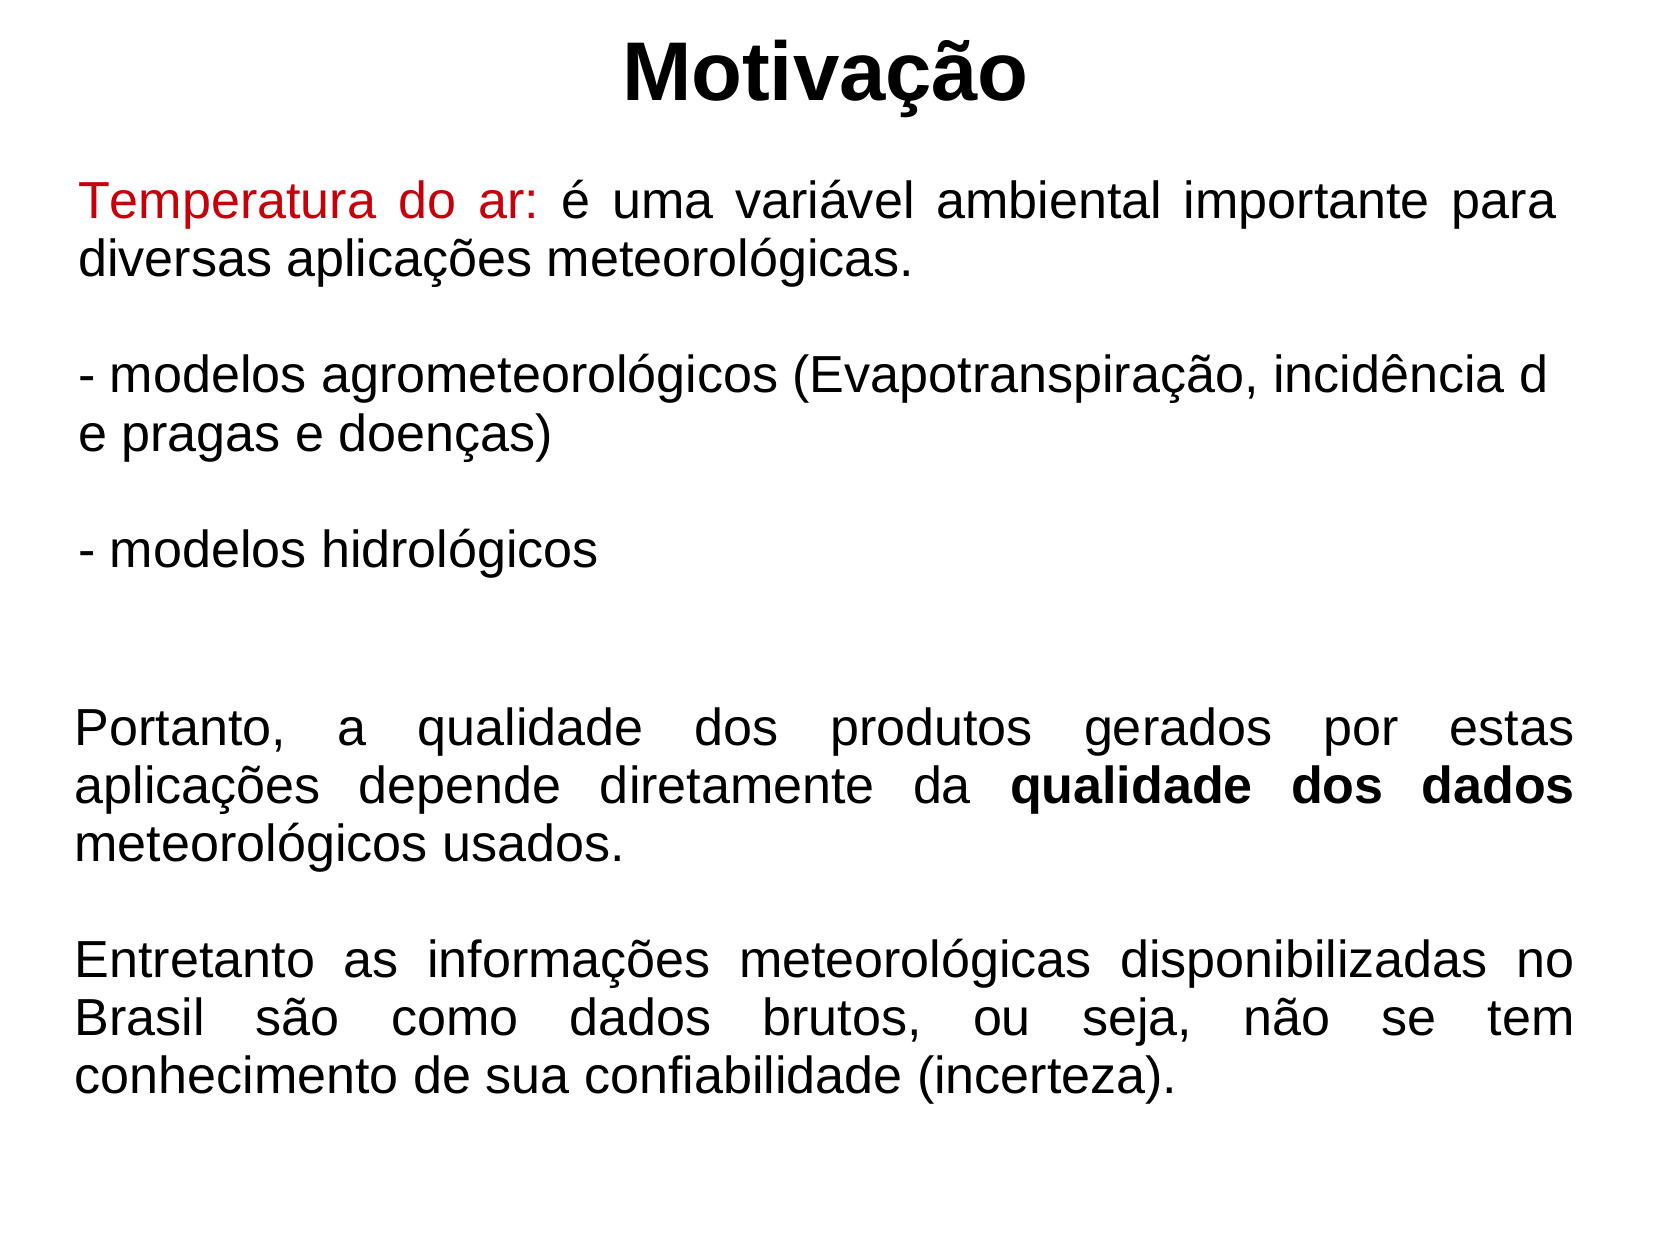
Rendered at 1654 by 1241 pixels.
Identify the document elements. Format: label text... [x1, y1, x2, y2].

title Motivação [82, 0, 1569, 164]
text_box Portanto, a qualidade dos produtos gerados por estas aplicações depende diretamente da qualidade dos dados meteorológicos usados. Entretanto as informações meteorológicas disponibilizadas no Brasil são como dados brutos, ou seja, não se tem conhecimento de sua confiabilidade (incerteza). [60, 691, 1591, 1201]
text_box Temperatura do ar: é uma variável ambiental importante para diversas aplicações meteorológicas. - modelos agrometeorológicos (Evapotranspiração, incidência d e pragas e doenças) - modelos hidrológicos [63, 164, 1594, 359]
